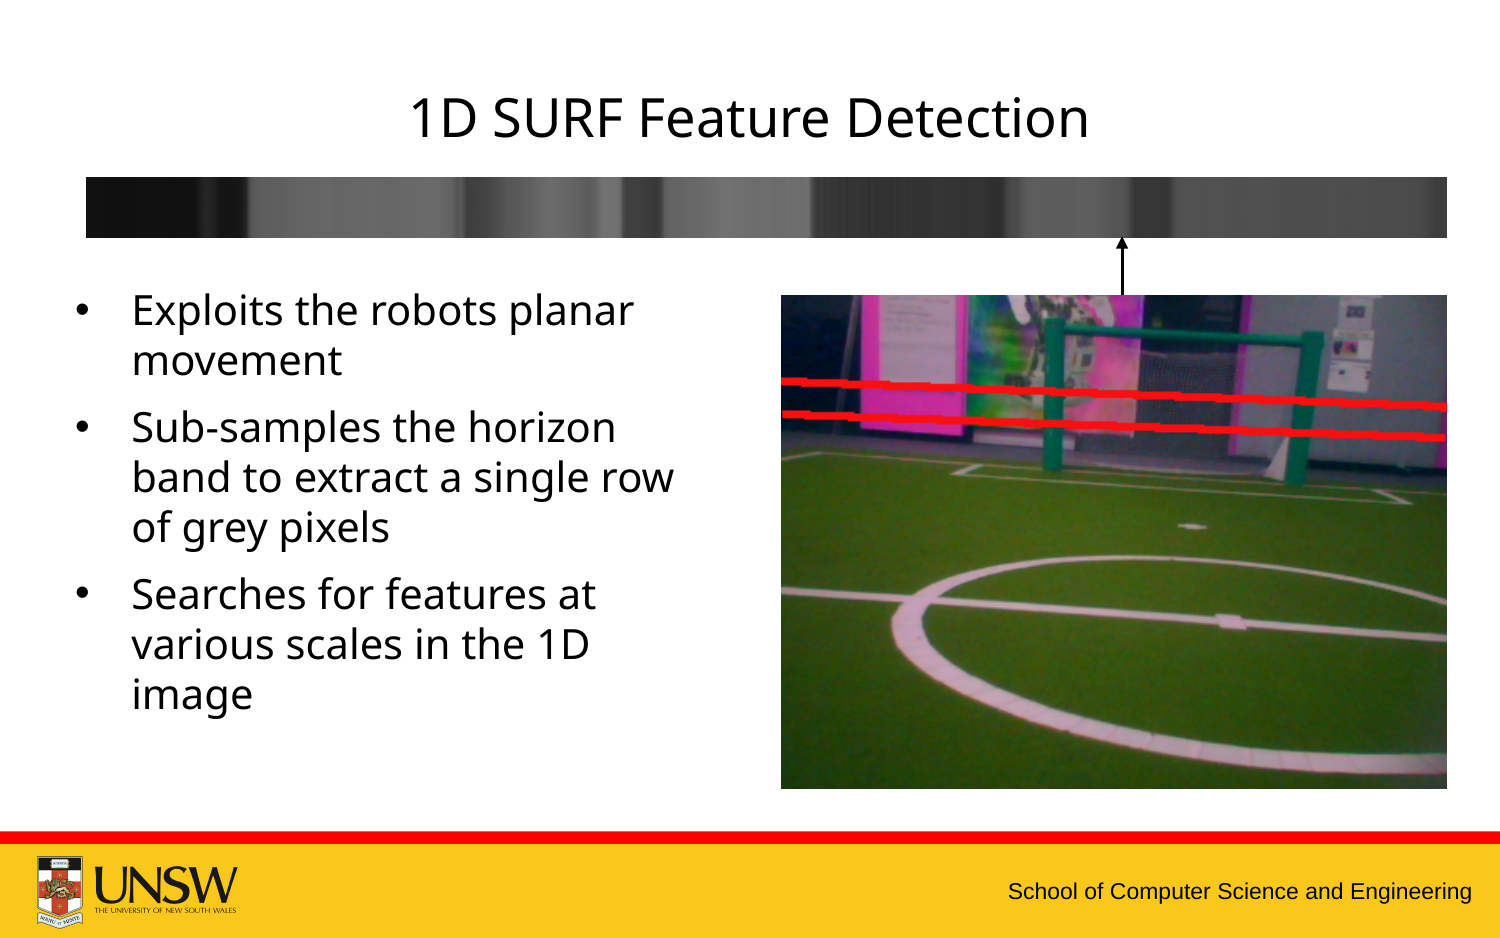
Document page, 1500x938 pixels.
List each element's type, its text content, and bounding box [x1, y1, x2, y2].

picture [37, 856, 238, 929]
picture [86, 177, 1447, 238]
picture [781, 295, 1447, 789]
list Exploits the robots planar movement Sub-samples the horizon band to extract a single row of grey pixels Searches for features at various scales in the 1D image [75, 283, 709, 857]
title 1D SURF Feature Detection [75, 37, 1425, 194]
